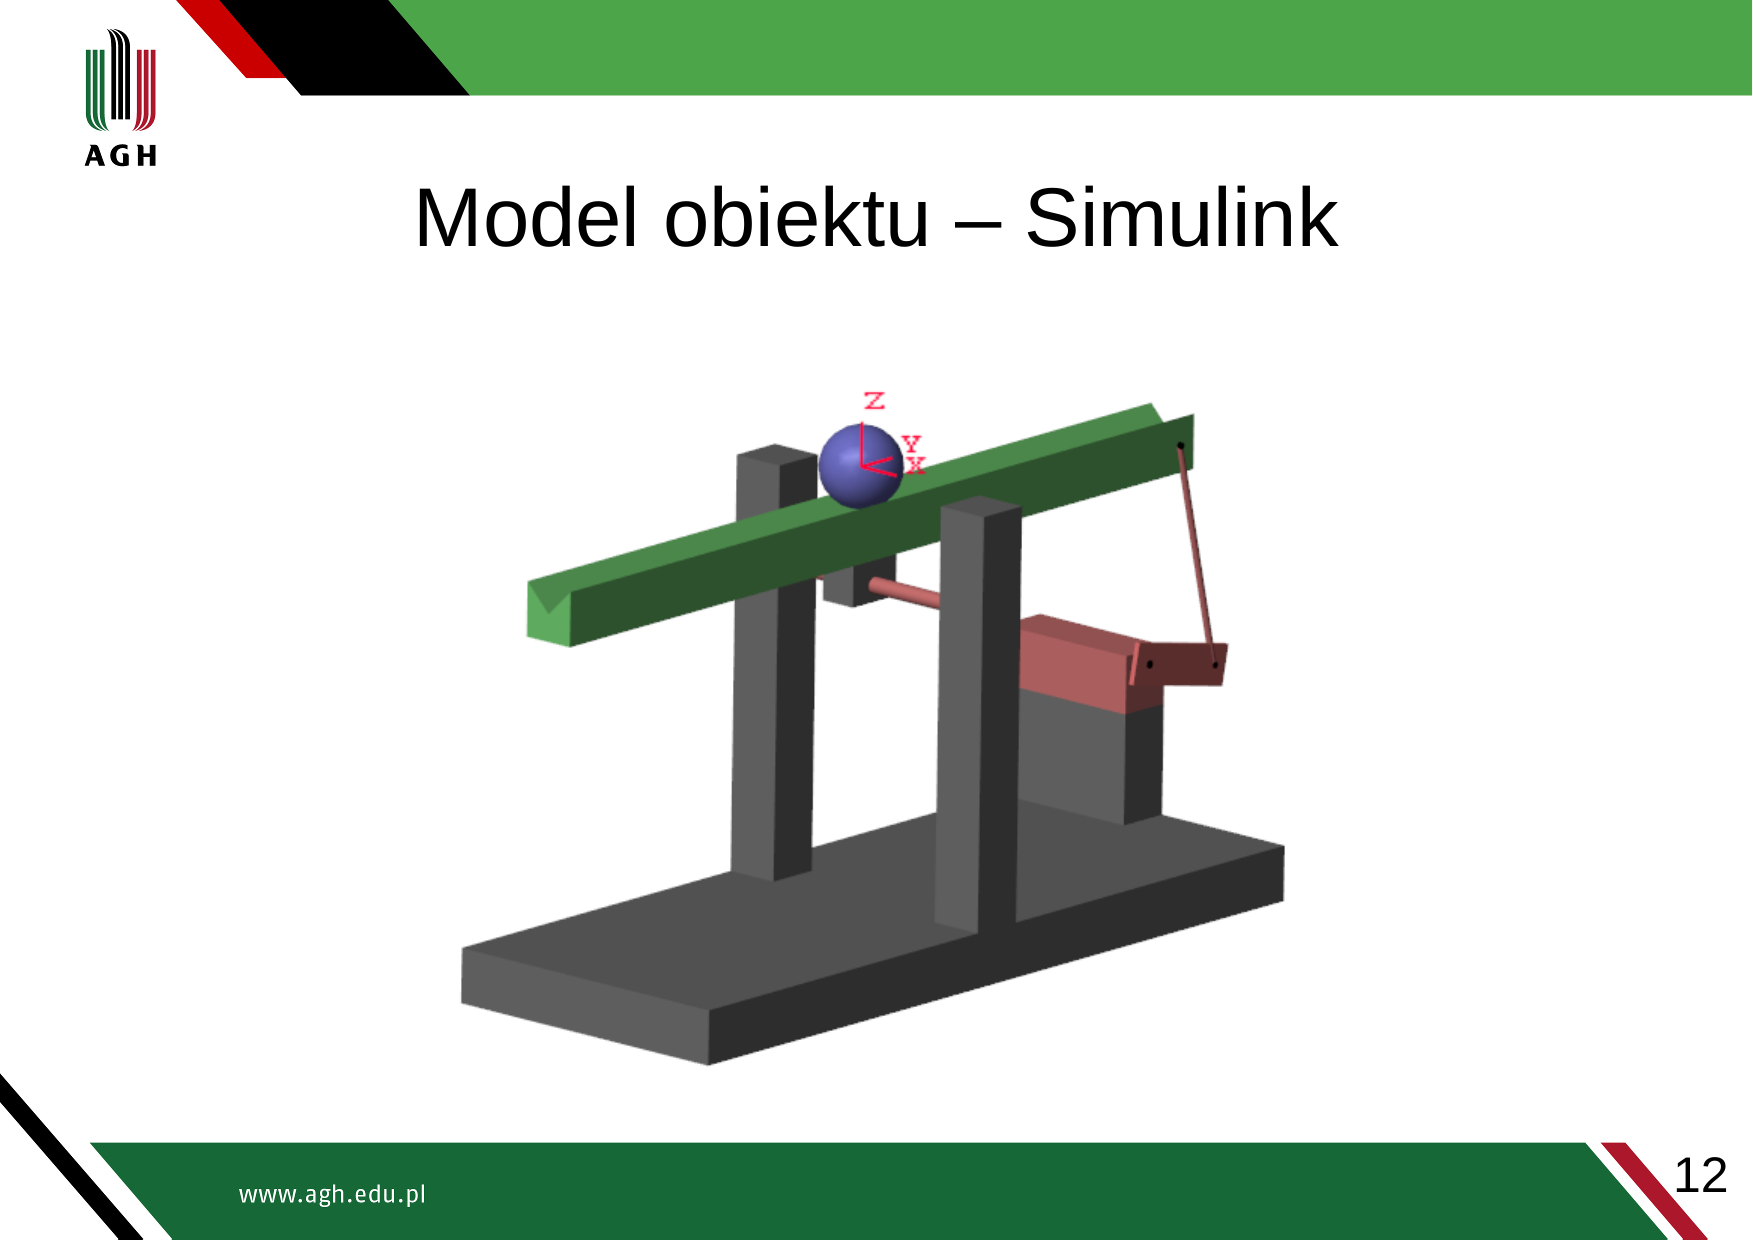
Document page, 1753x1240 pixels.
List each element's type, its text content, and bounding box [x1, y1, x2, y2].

picture [0, 0, 1753, 1240]
title Model obiektu – Simulink [131, 105, 1622, 323]
